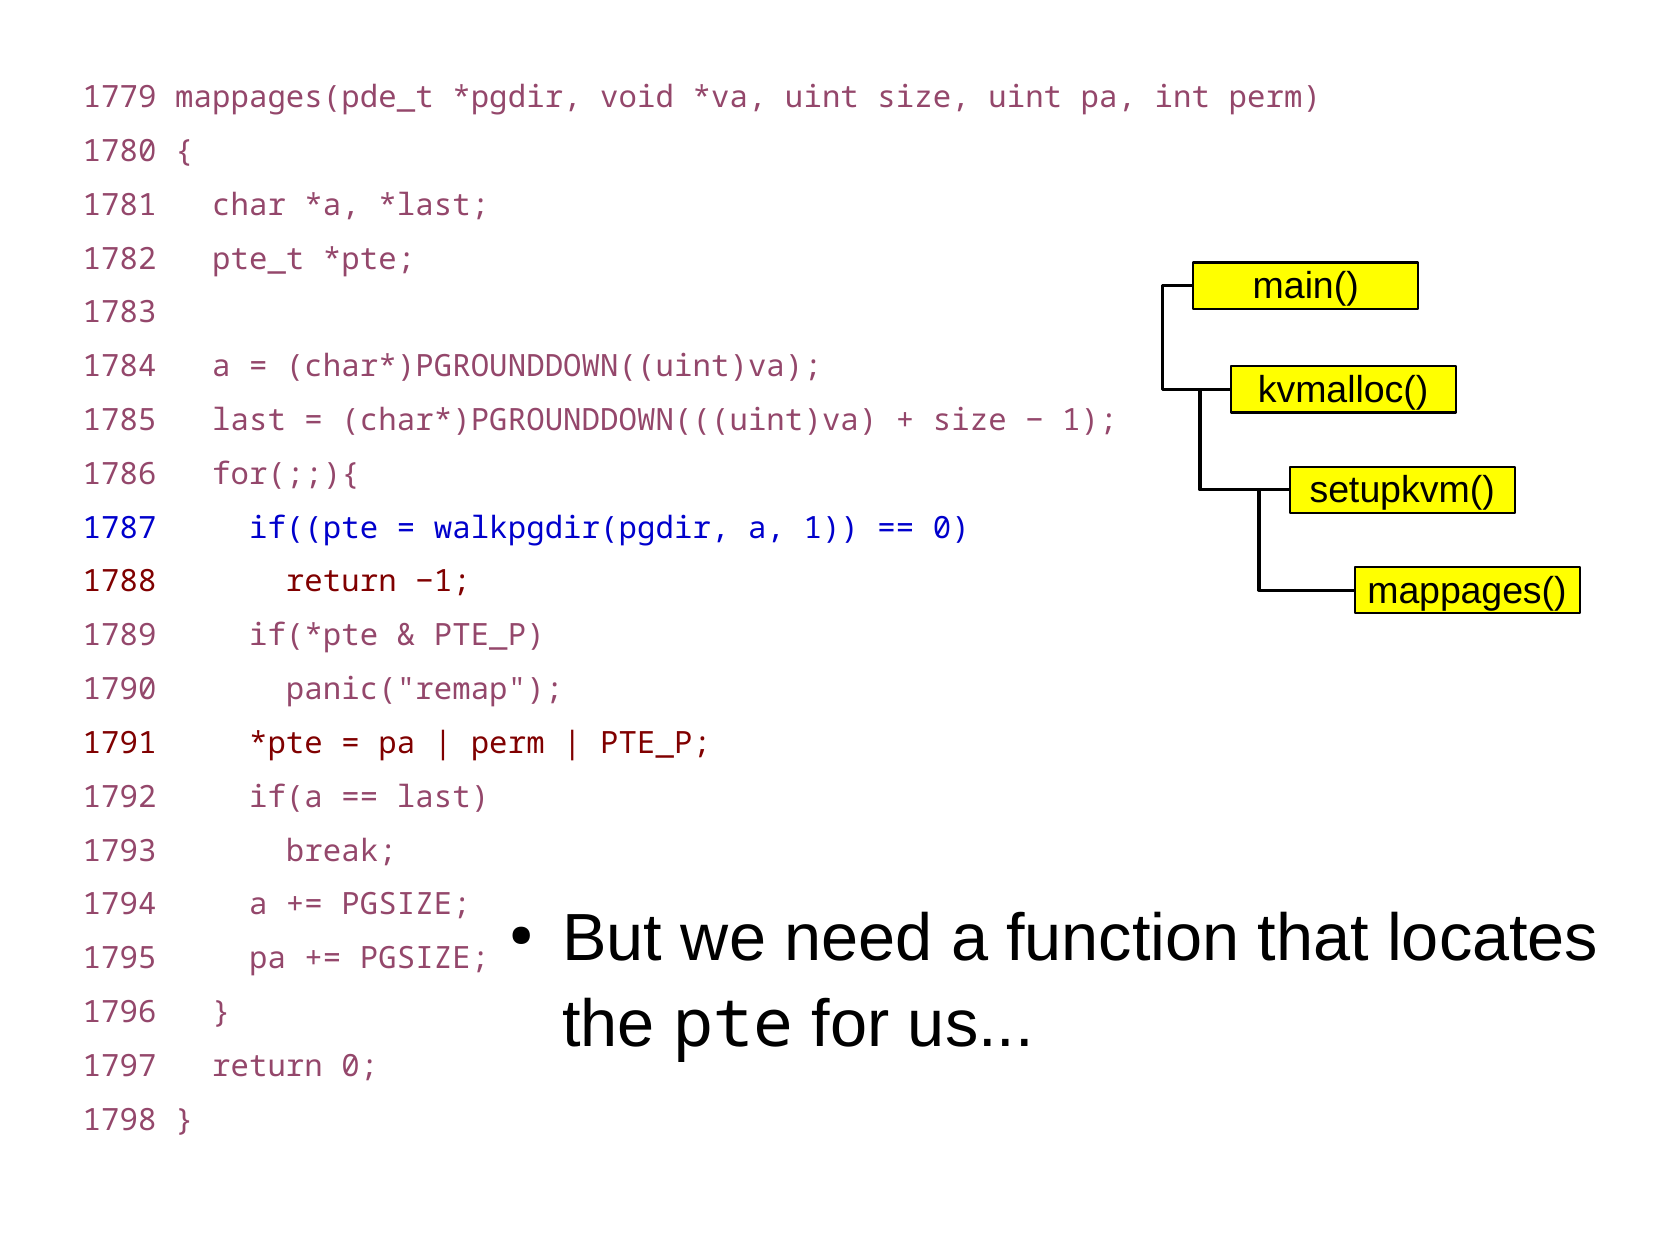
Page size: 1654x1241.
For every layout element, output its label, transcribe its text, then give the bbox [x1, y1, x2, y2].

list But we need a function that locates the pte for us... [491, 899, 1613, 1163]
text_box setupkvm() [1289, 466, 1515, 513]
text_box mappages() [1354, 567, 1580, 614]
list 1779 mappages(pde_t *pgdir, void *va, uint size, uint pa, int perm) 1780 { 1781 char *a, *last; 1782 pte_t *pte; 1783 1784 a = (char*)PGROUNDDOWN((uint)va); 1785 last = (char*)PGROUNDDOWN(((uint)va) + size − 1); 1786 for(;;){ 1787 if((pte = walkpgdir(pgdir, a, 1)) == 0) 1788 return −1; 1789 if(*pte & PTE_P) 1790 panic("remap"); 1791 *pte = pa | perm | PTE_P; 1792 if(a == last) 1793 break; 1794 a += PGSIZE; 1795 pa += PGSIZE; 1796 } 1797 return 0; 1798 } [82, 75, 1571, 1163]
text_box main() [1193, 262, 1419, 309]
text_box kvmalloc() [1230, 366, 1456, 413]
